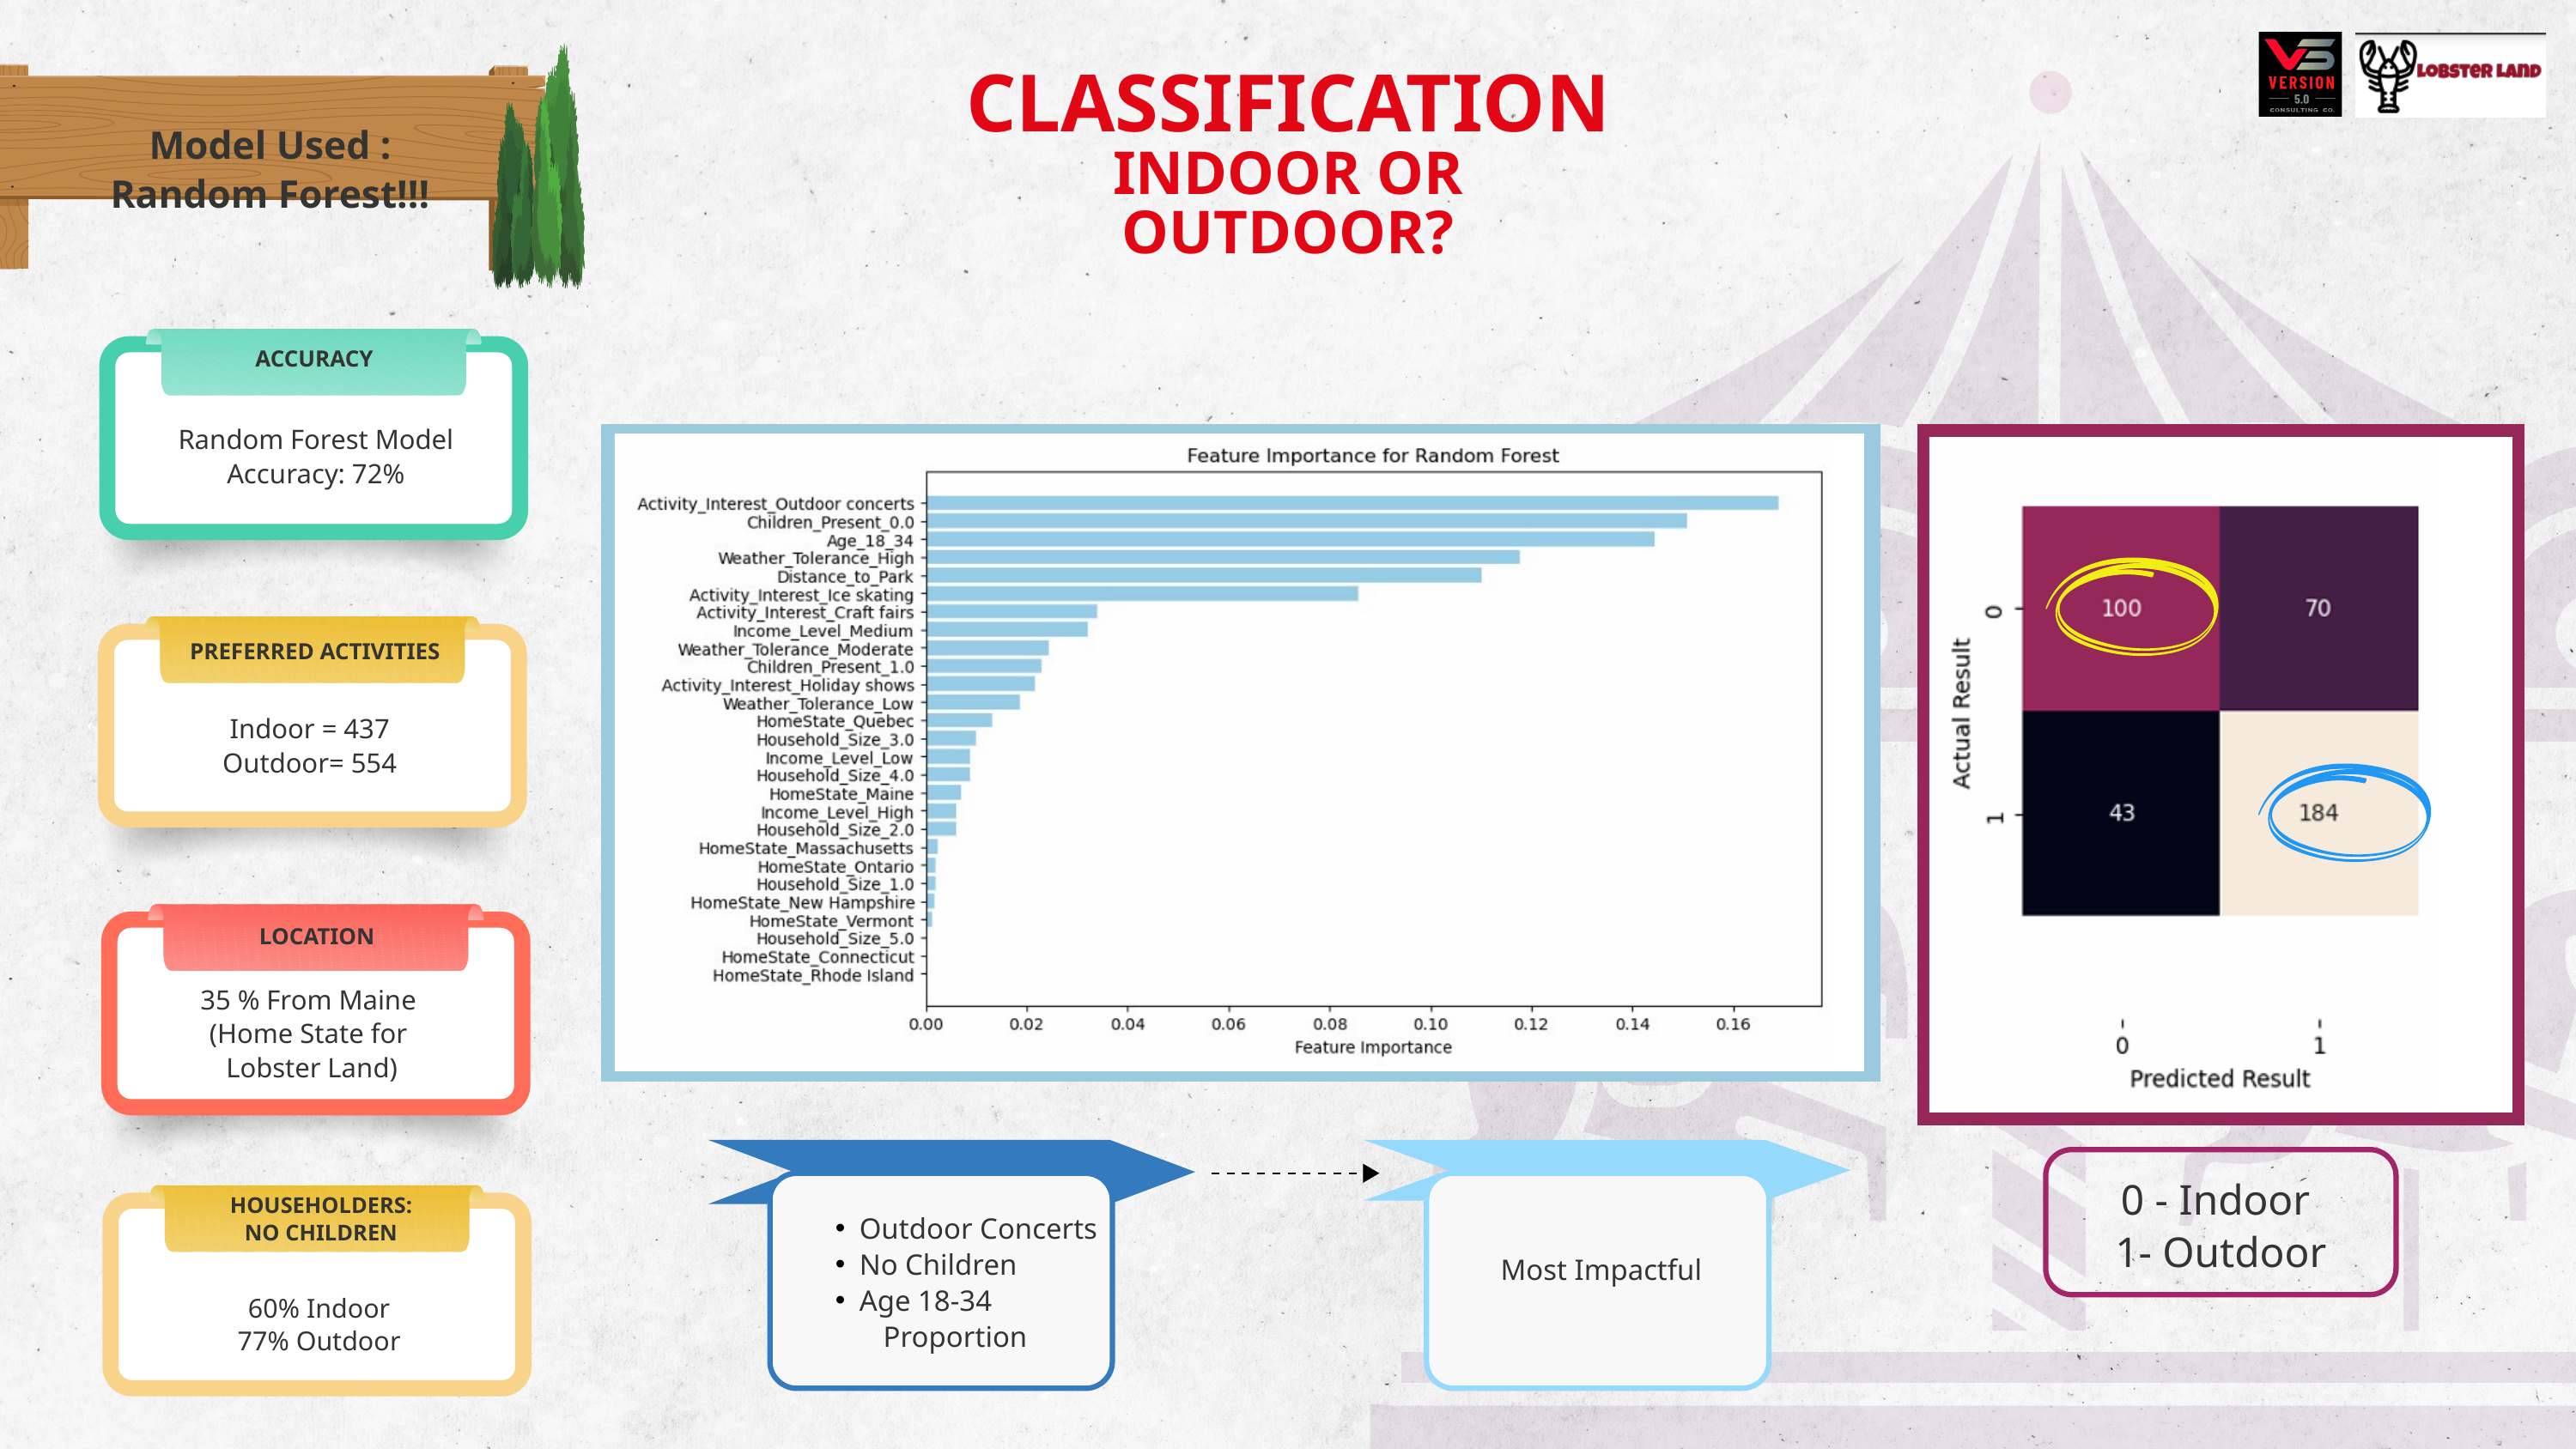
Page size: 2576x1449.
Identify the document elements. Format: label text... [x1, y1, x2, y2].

text_box HOUSEHOLDERS: NO CHILDREN [177, 1189, 471, 1245]
text_box 0 - Indoor 1- Outdoor [2081, 1170, 2360, 1273]
text_box Most Impactful [1443, 1250, 1752, 1286]
text_box Random Forest Model Accuracy: 72% [161, 421, 471, 490]
text_box 60% Indoor 77% Outdoor [167, 1289, 471, 1355]
text_box 35 % From Maine (Home State for Lobster Land) [145, 980, 478, 1083]
text_box LOCATION [167, 919, 467, 950]
text_box [0, 0, 2576, 1449]
text_box Model Used : Random Forest!!! [38, 118, 503, 215]
text_box ACCURACY [164, 342, 465, 373]
text_box Indoor = 437 Outdoor= 554 [155, 709, 465, 778]
text_box Outdoor Concerts No Children Age 18-34 Proportion [787, 1208, 1113, 1349]
text_box CLASSIFICATION INDOOR OR OUTDOOR? [950, 68, 1626, 221]
text_box PREFERRED ACTIVITIES [165, 635, 465, 664]
